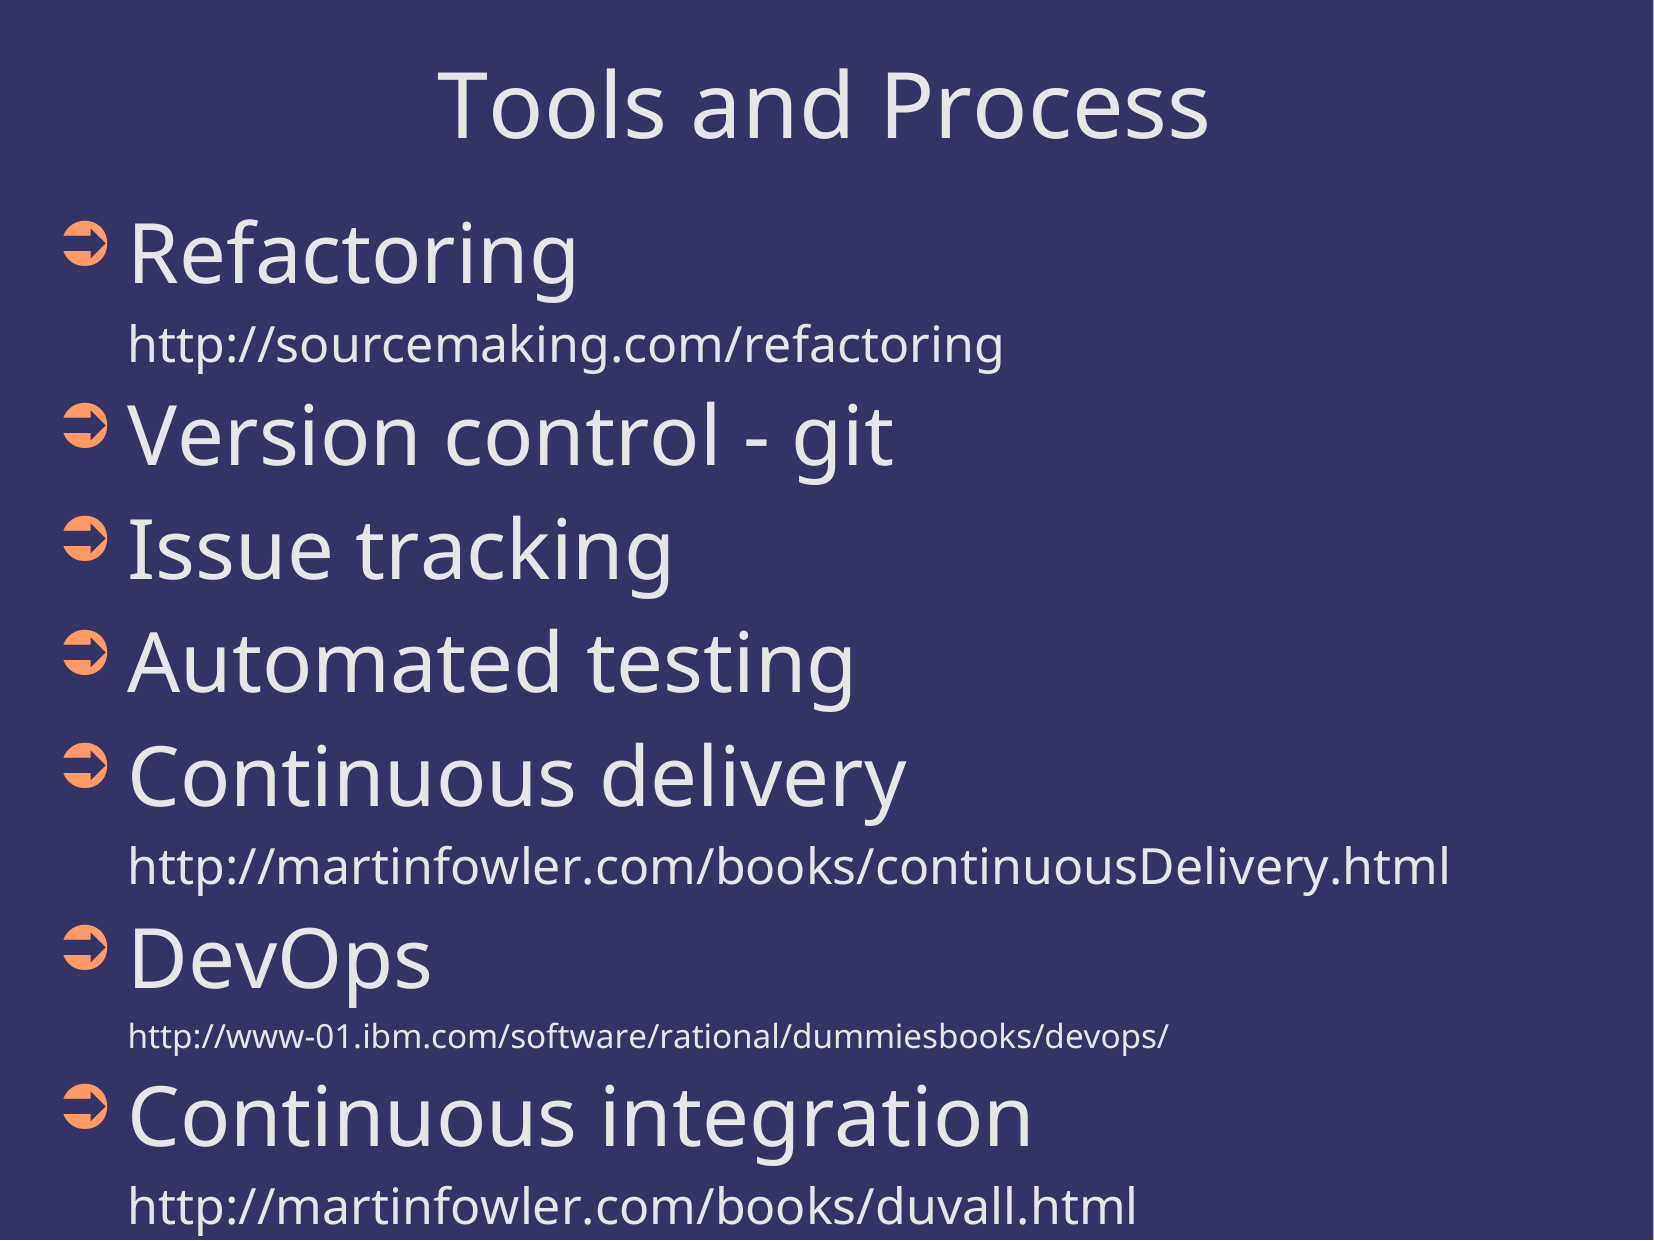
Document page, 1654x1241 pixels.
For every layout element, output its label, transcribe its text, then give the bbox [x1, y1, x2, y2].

title Tools and Process [45, 0, 1606, 195]
list Refactoring http://sourcemaking.com/refactoring Version control - git Issue tracking Automated testing Continuous delivery http://martinfowler.com/books/continuousDelivery.html DevOps http://www-01.ibm.com/software/rational/dummiesbooks/devops/ Continuous integration http://martinfowler.com/books/duvall.html [45, 195, 1606, 1229]
